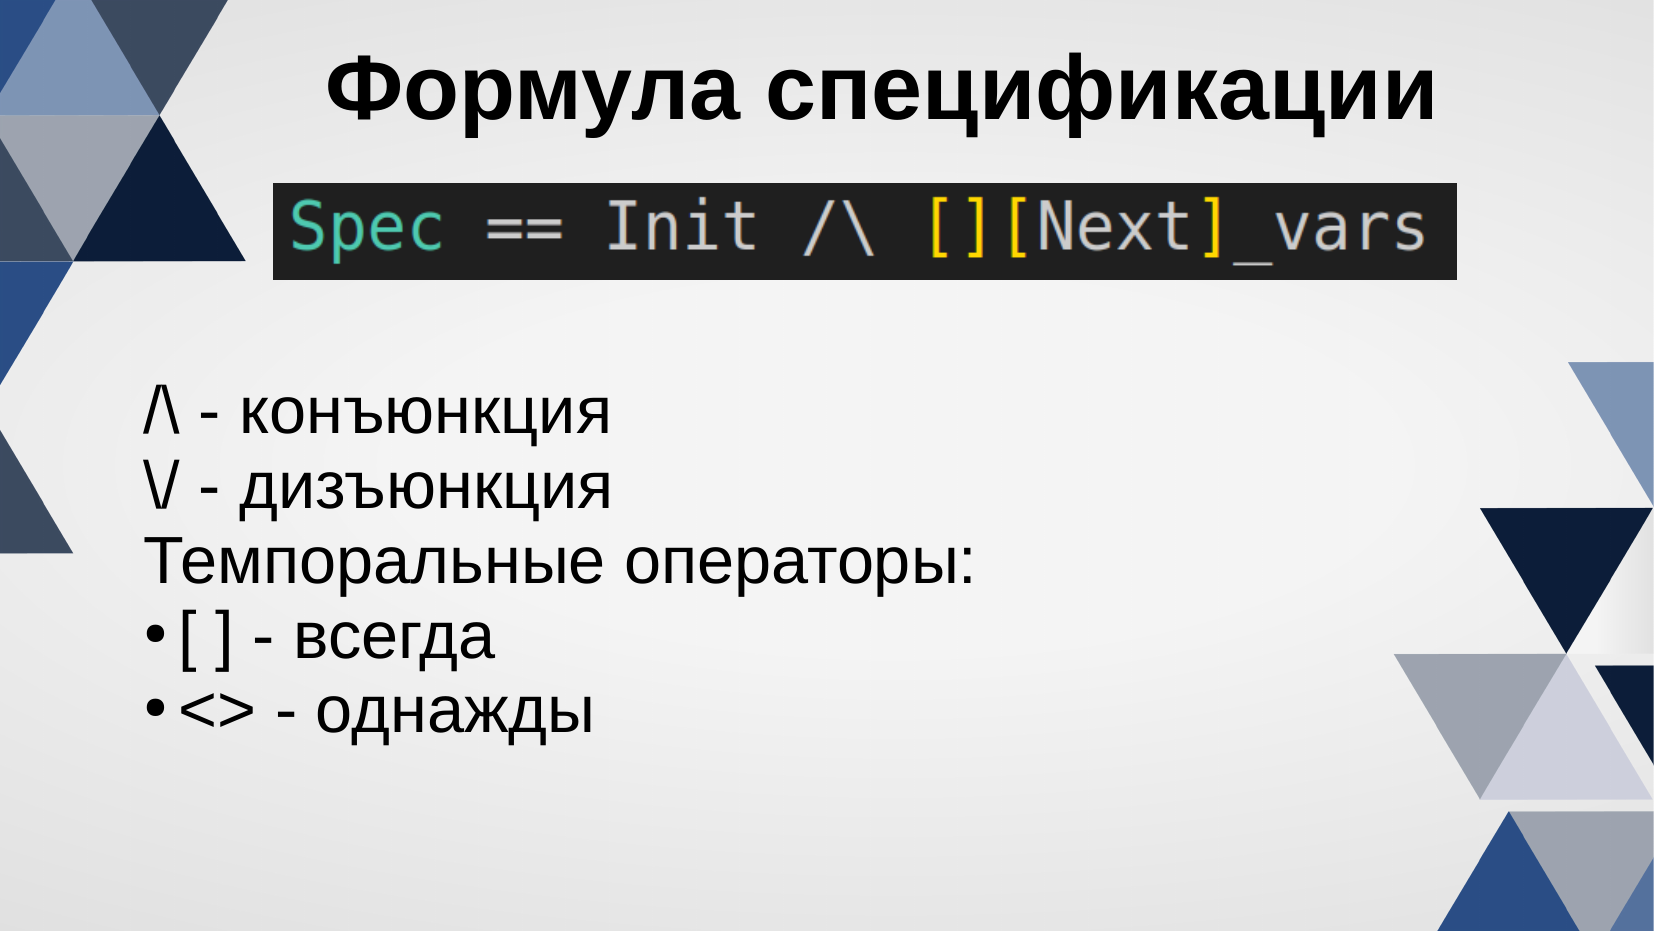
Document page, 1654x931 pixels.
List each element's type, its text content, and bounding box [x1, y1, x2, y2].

text_box /\ - конъюнкция \/ - дизъюнкция Темпоральные операторы: [ ] - всегда <> - однажды [128, 365, 993, 755]
text_box Формула спецификации [311, 28, 1455, 147]
picture [0, 0, 1654, 931]
